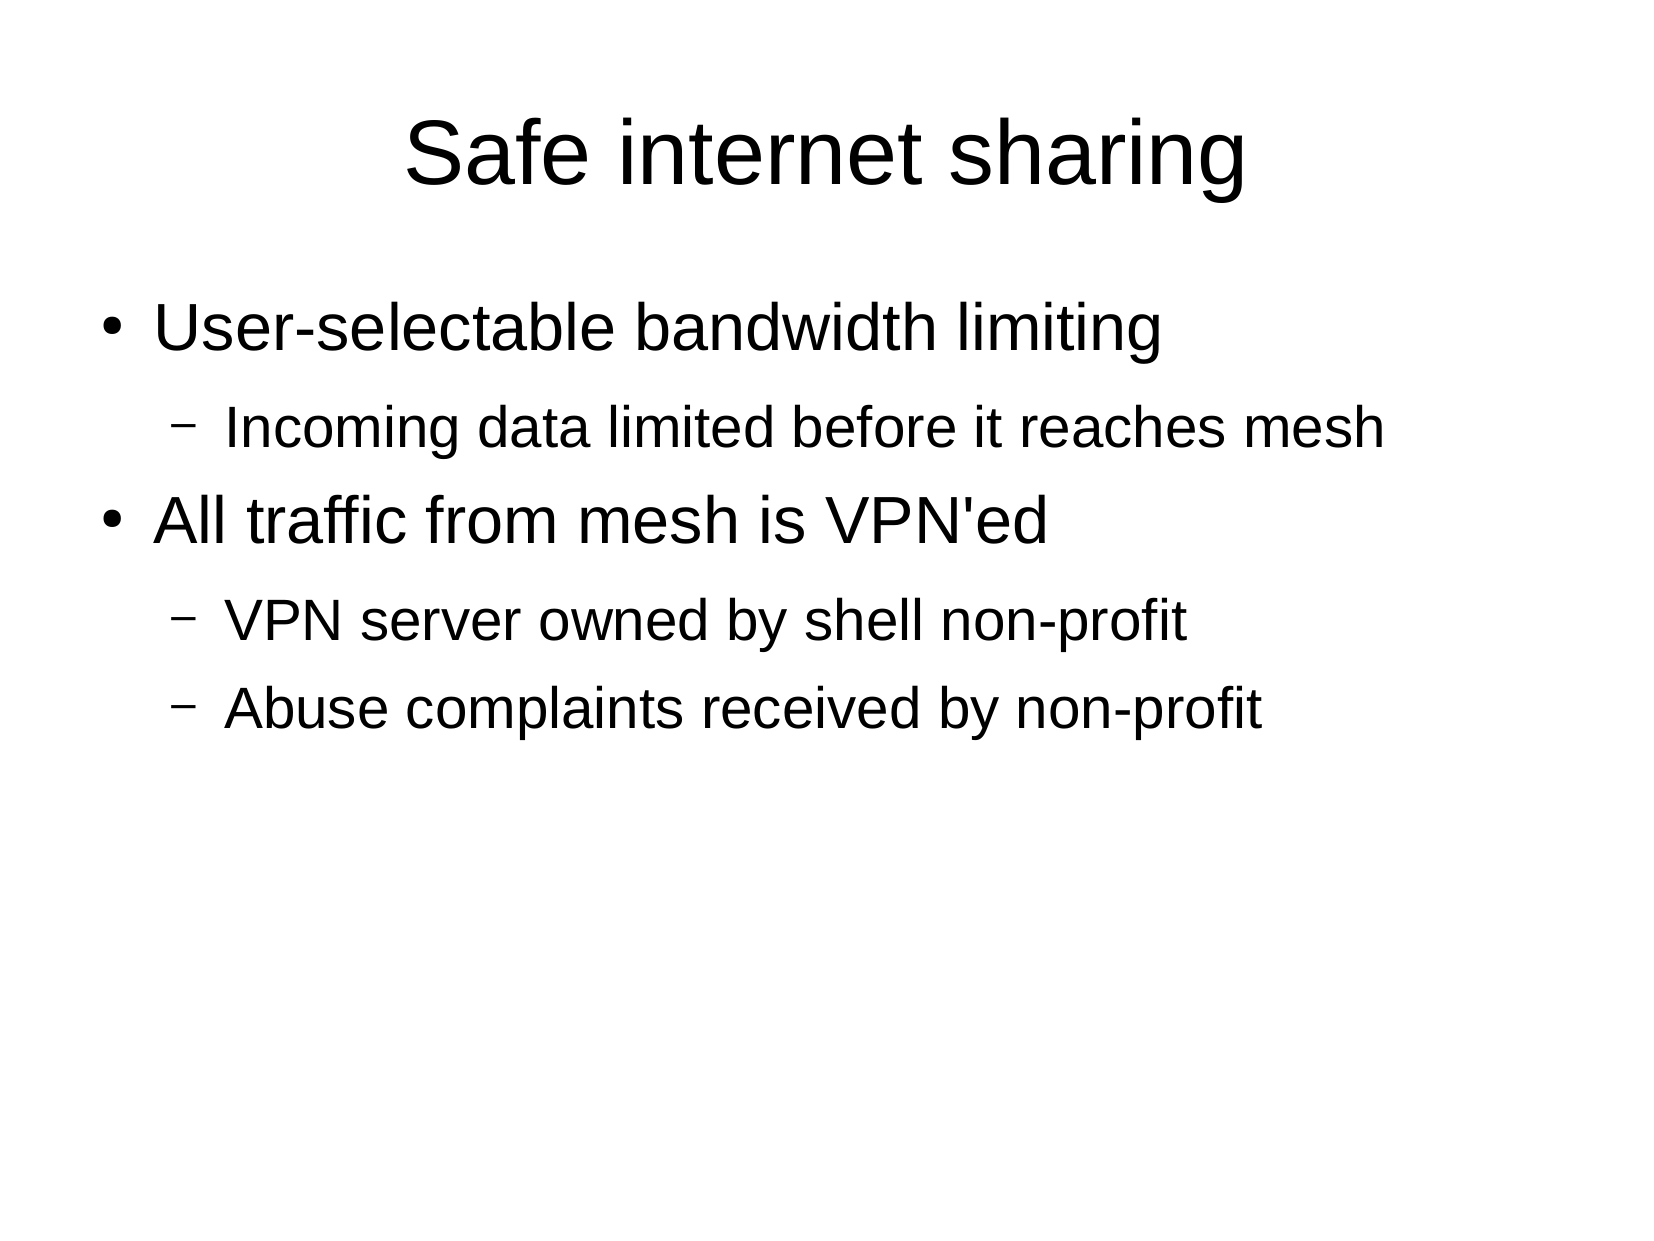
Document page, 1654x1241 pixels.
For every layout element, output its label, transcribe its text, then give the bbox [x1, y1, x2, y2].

list User-selectable bandwidth limiting Incoming data limited before it reaches mesh All traffic from mesh is VPN'ed VPN server owned by shell non-profit Abuse complaints received by non-profit [82, 290, 1571, 1010]
title Safe internet sharing [82, 49, 1571, 257]
